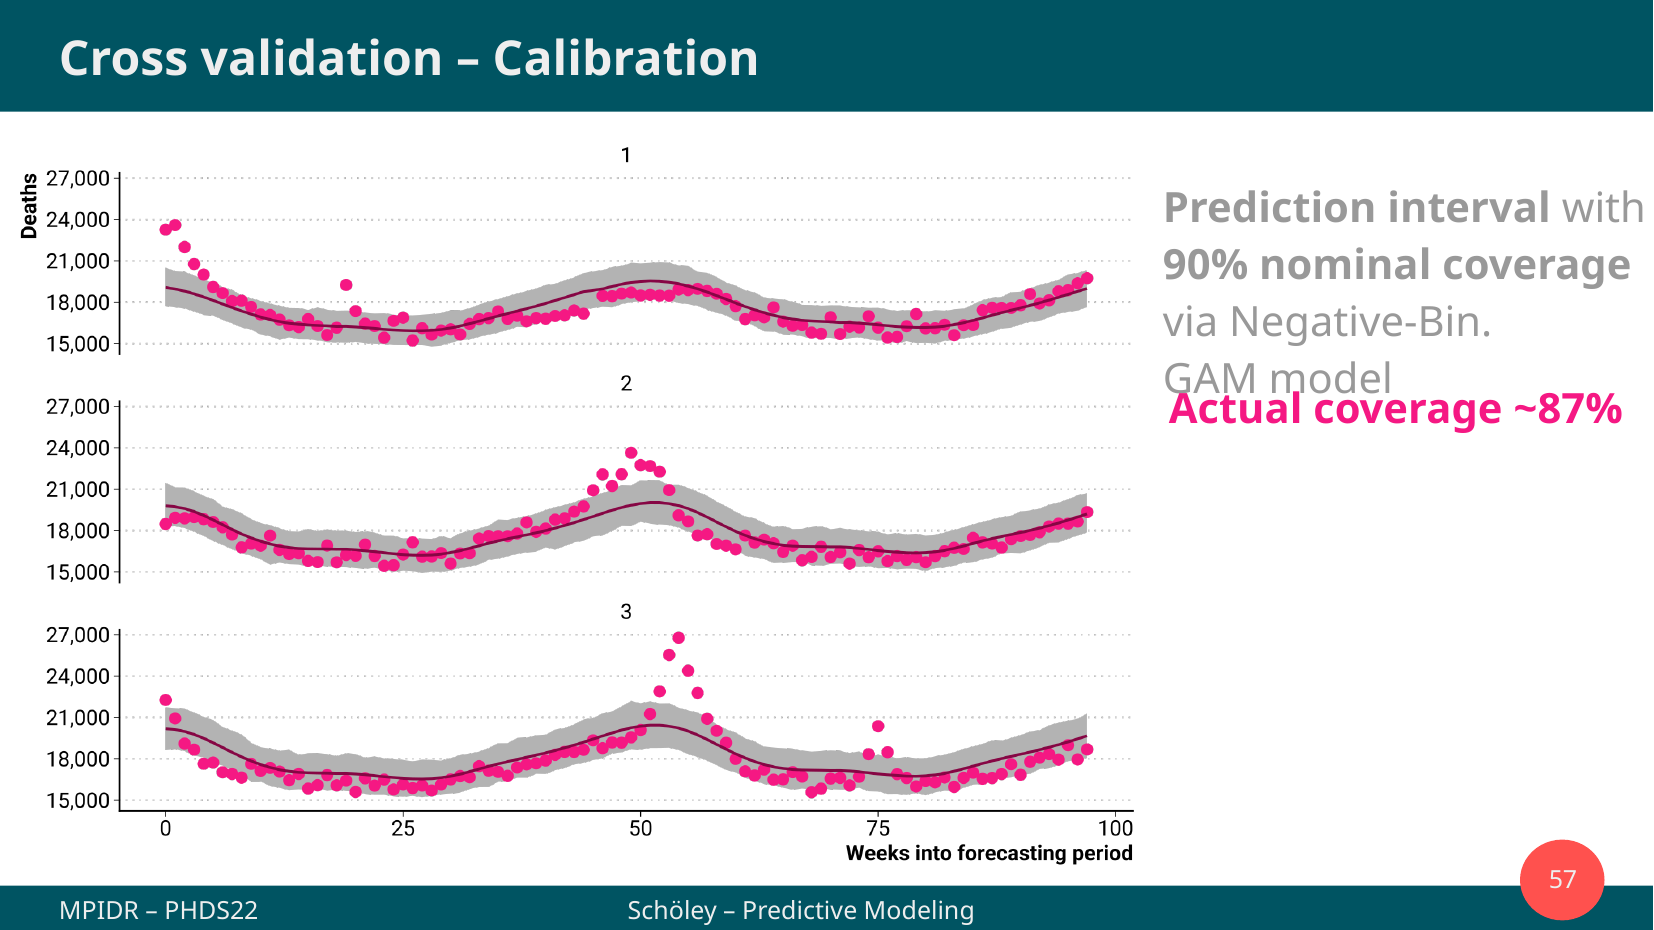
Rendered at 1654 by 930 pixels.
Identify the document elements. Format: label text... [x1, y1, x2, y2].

text_box Prediction interval with 90% nominal coverage via Negative-Bin. GAM model [1148, 170, 1611, 431]
picture [10, 127, 1143, 875]
title Cross validation – Calibration [58, 0, 1594, 117]
text_box Actual coverage ~87% [1154, 371, 1604, 485]
